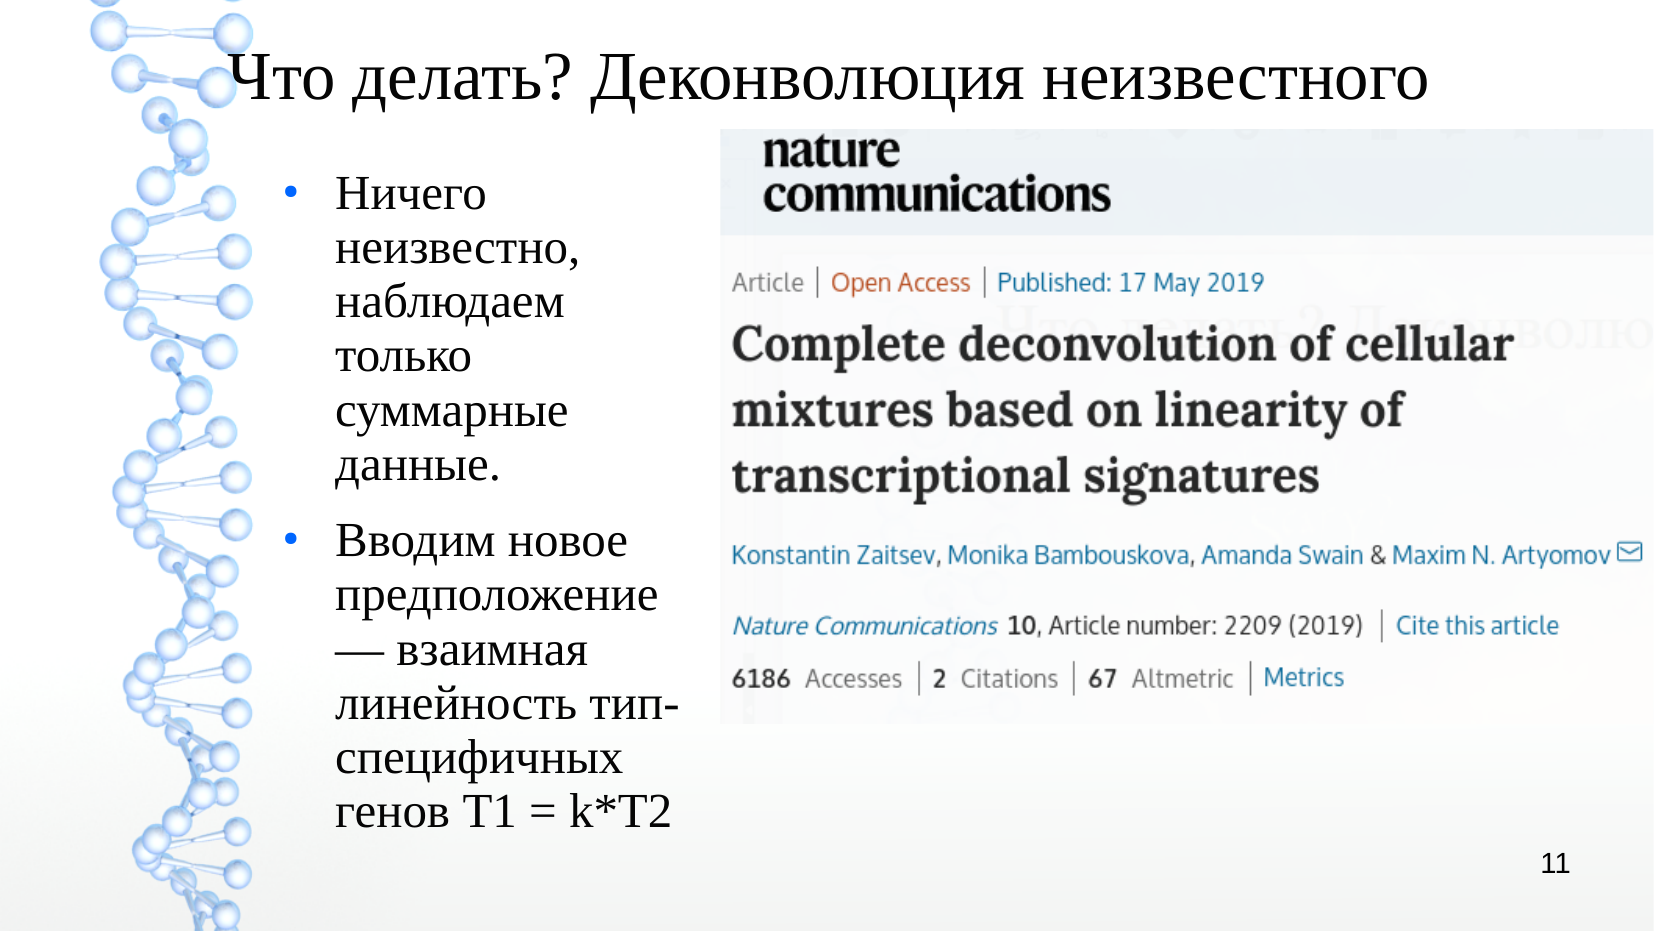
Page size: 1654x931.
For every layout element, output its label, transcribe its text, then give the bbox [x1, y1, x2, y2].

title Что делать? Деконволюция неизвестного [165, 0, 1495, 154]
list Ничего неизвестно, наблюдаем только суммарные данные. Вводим новое предположение — взаимная линейность тип-специфичных генов T1 = k*T2 [265, 165, 709, 839]
picture [0, 0, 1654, 931]
